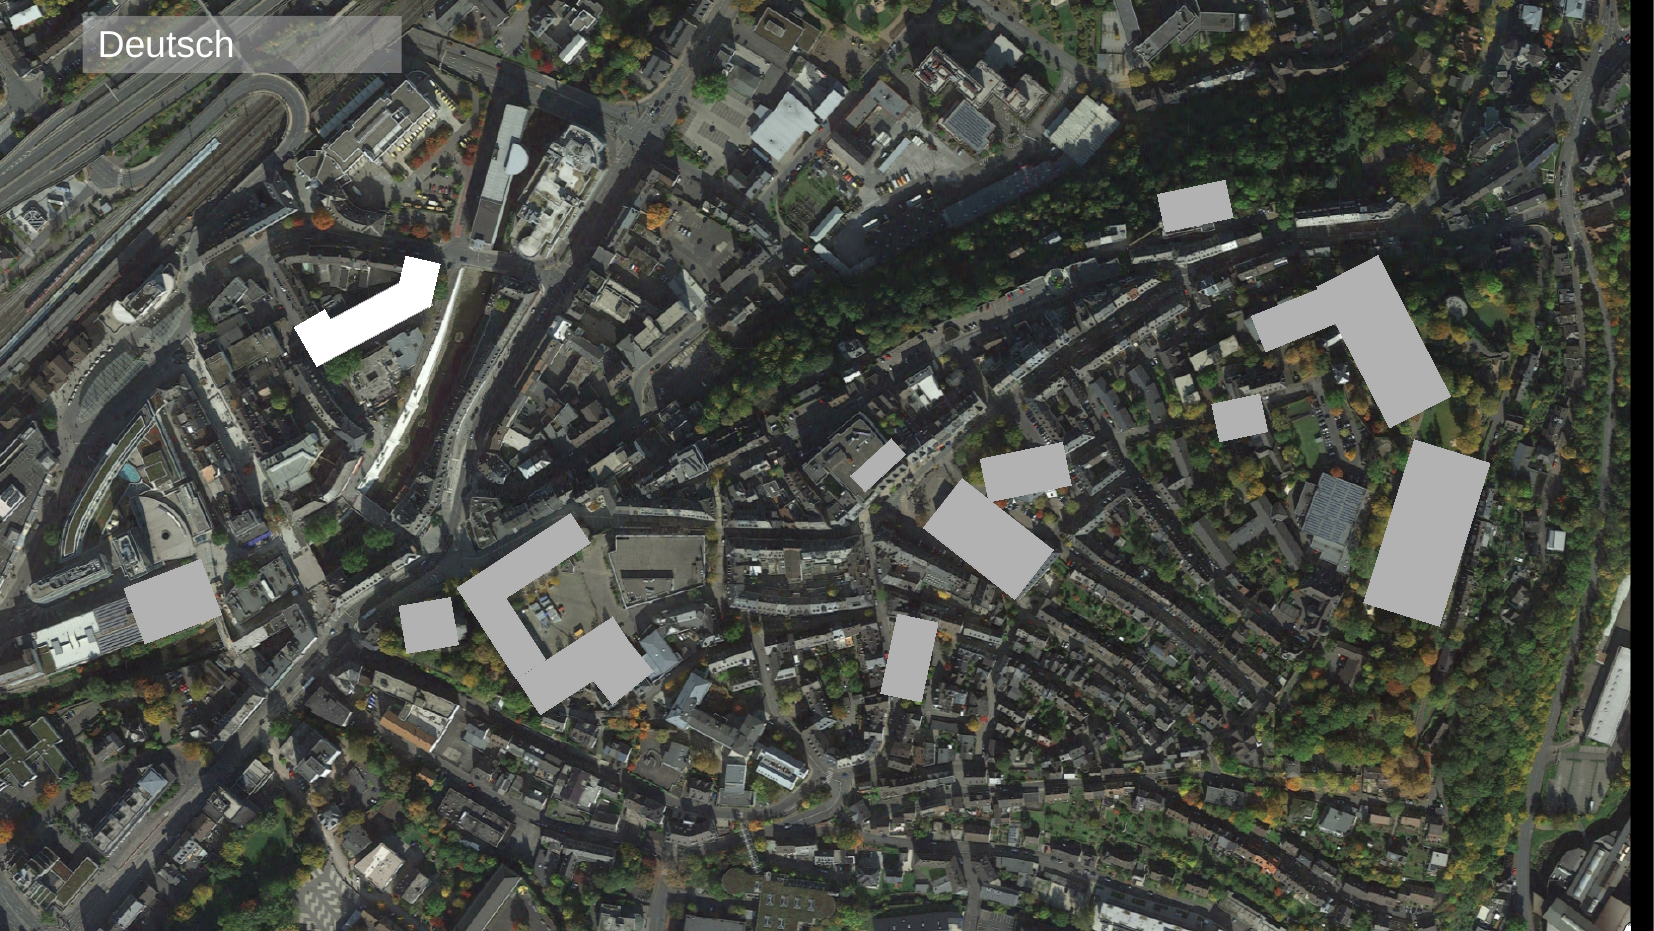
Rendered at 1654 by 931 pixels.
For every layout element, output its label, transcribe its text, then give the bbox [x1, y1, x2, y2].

text_box [850, 438, 906, 492]
text_box [923, 442, 1072, 600]
text_box Deutsch [82, 15, 402, 73]
text_box [1251, 255, 1451, 428]
text_box [124, 559, 222, 644]
text_box [1211, 394, 1268, 442]
text_box [294, 256, 441, 367]
text_box [1363, 439, 1490, 627]
text_box [1157, 180, 1234, 232]
text_box [399, 597, 459, 654]
picture [0, 0, 1654, 931]
text_box [880, 614, 938, 702]
text_box [457, 513, 654, 715]
